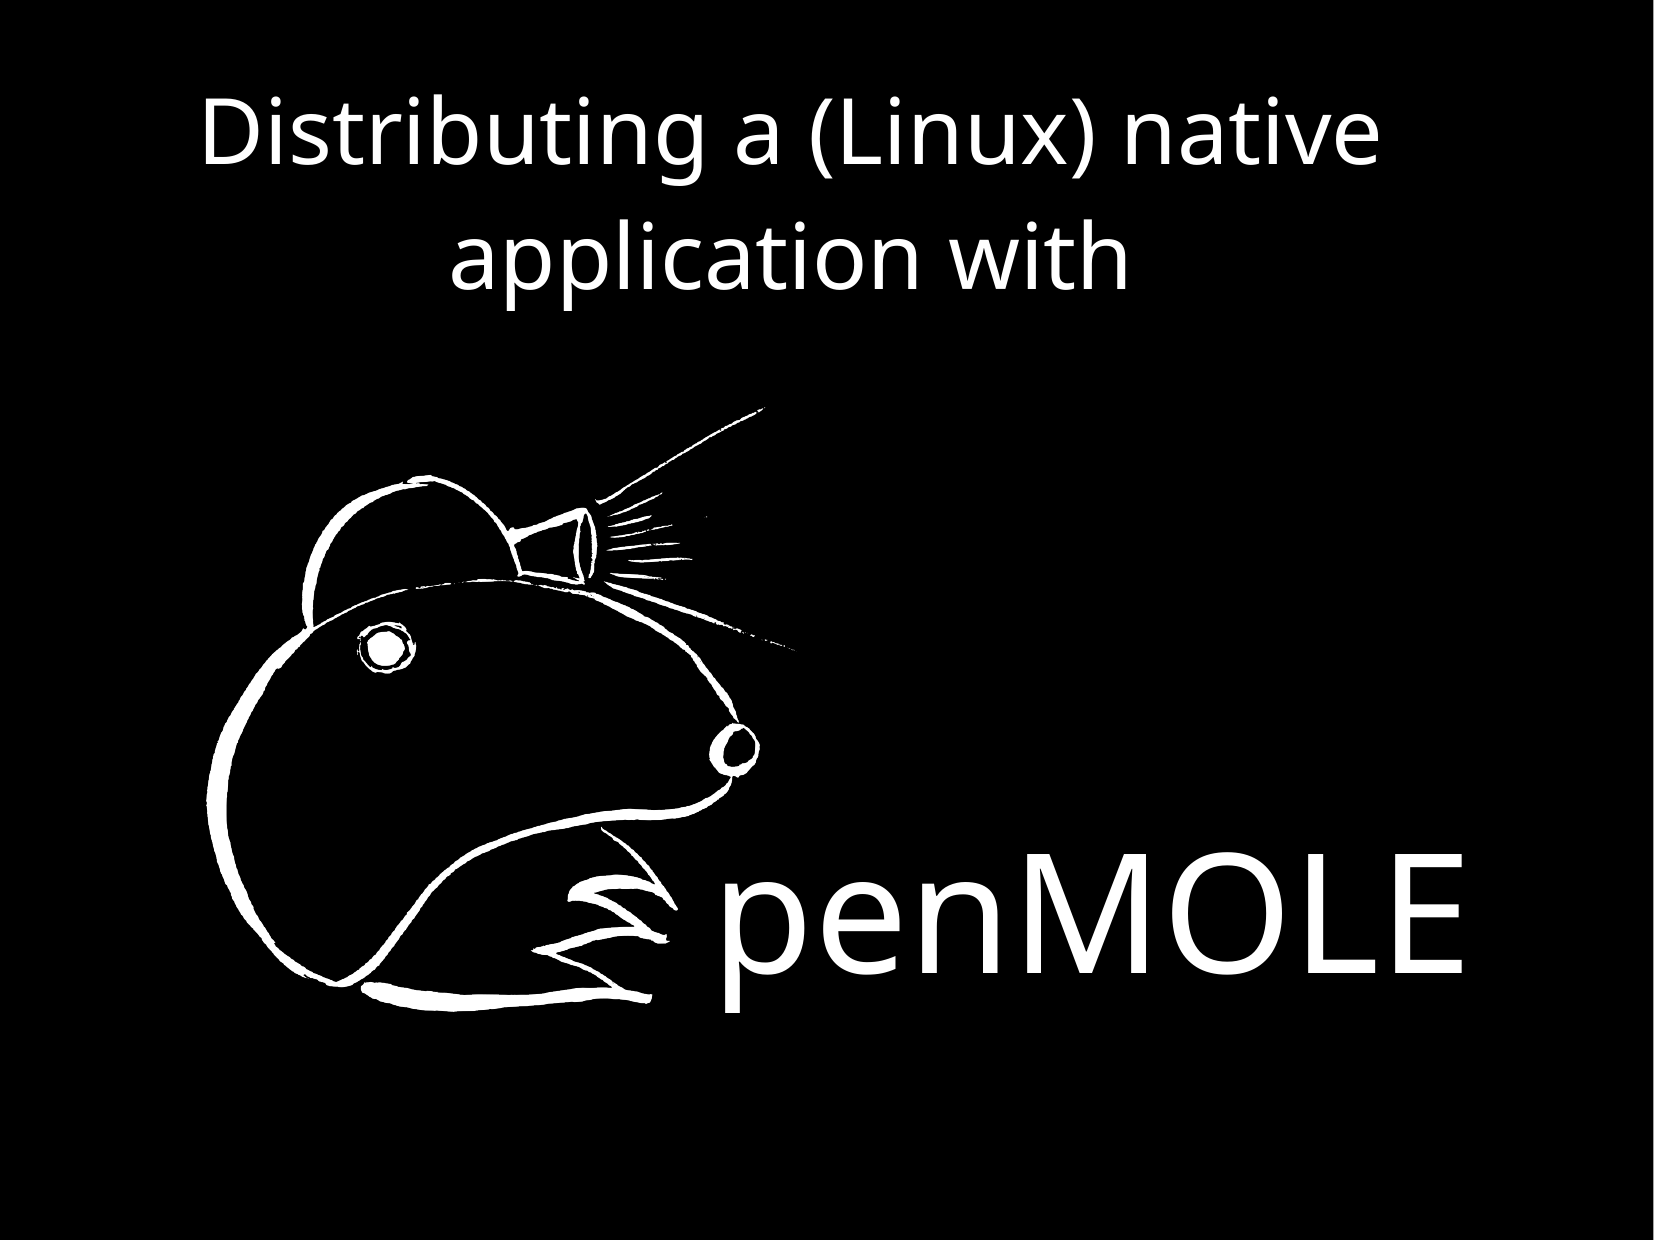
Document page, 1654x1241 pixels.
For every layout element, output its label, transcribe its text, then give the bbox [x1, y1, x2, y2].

picture [206, 407, 797, 1013]
title Distributing a (Linux) native application with [47, 43, 1536, 340]
text_box penMOLE [696, 787, 1512, 1072]
